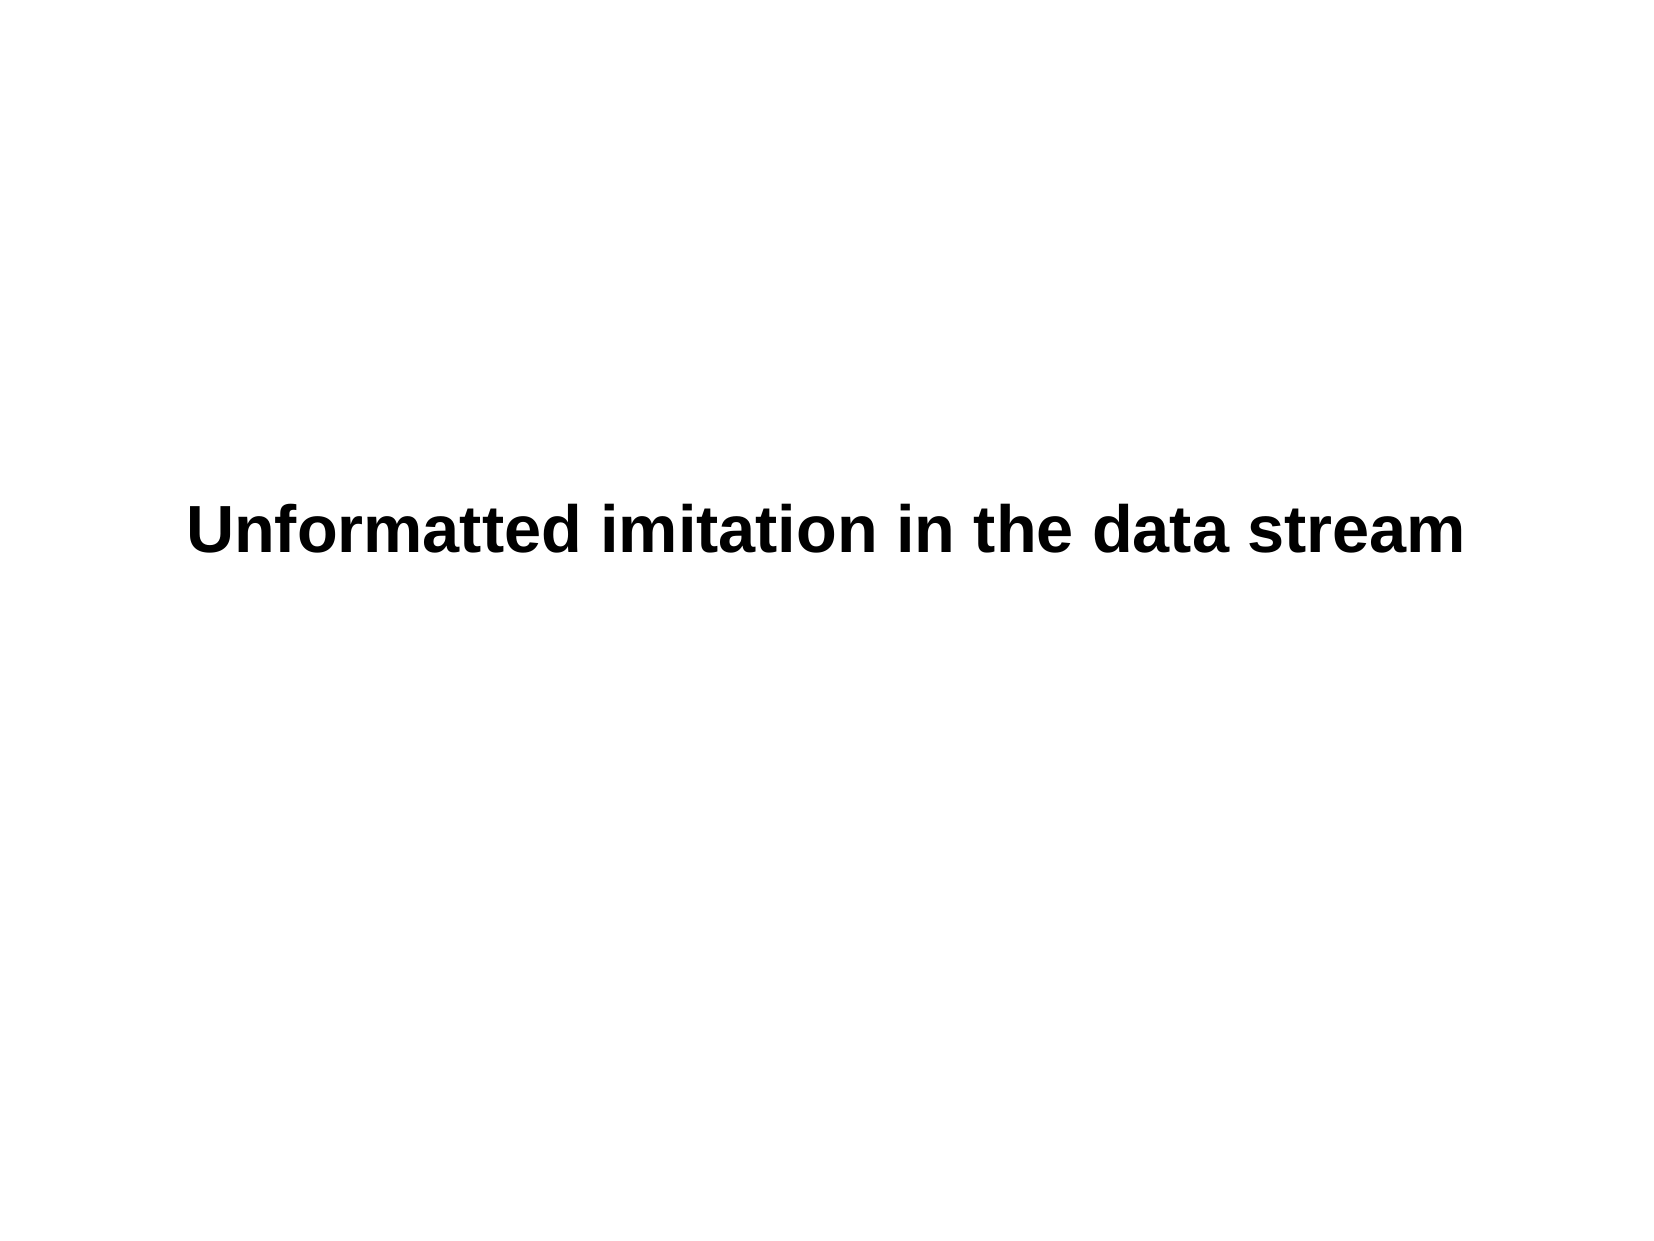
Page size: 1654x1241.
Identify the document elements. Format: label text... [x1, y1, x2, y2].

subtitle Unformatted imitation in the data stream [82, 49, 1571, 1010]
